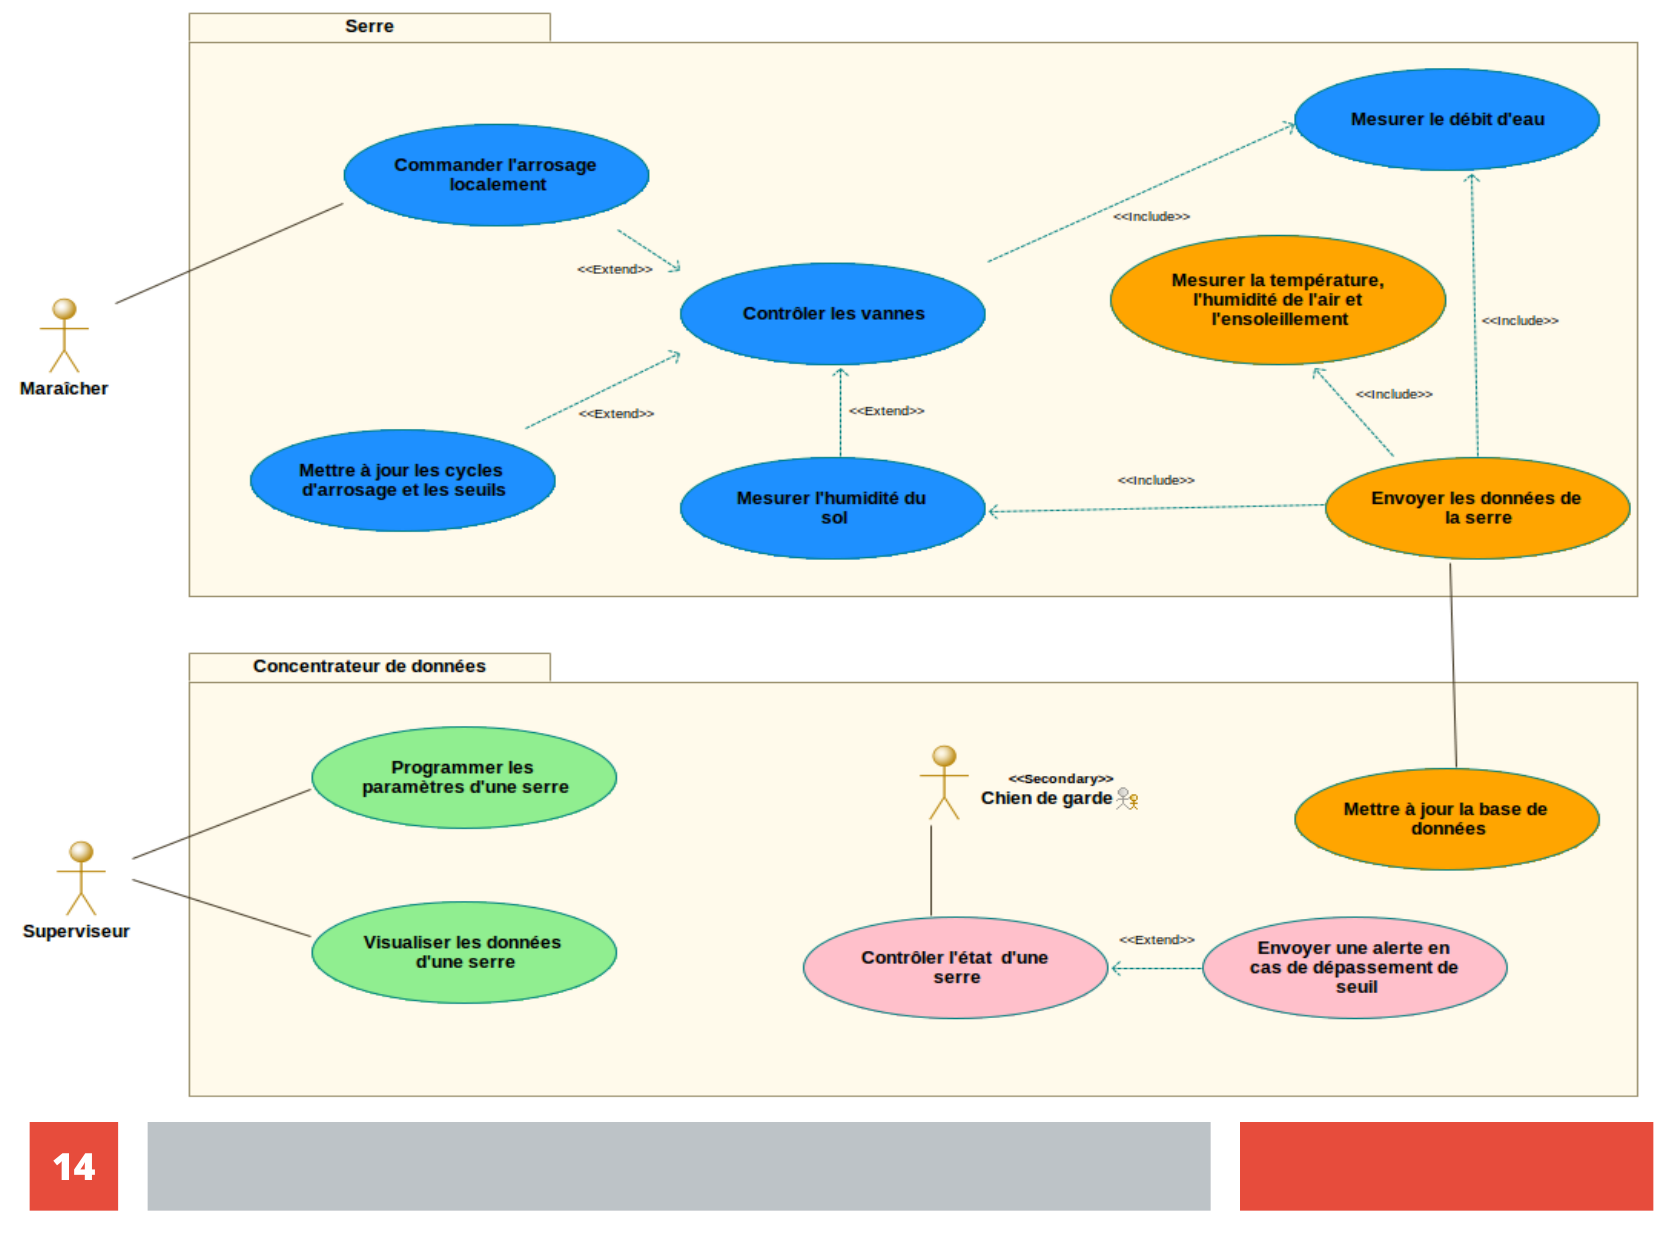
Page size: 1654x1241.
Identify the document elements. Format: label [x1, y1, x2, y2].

picture [0, 0, 1654, 1111]
